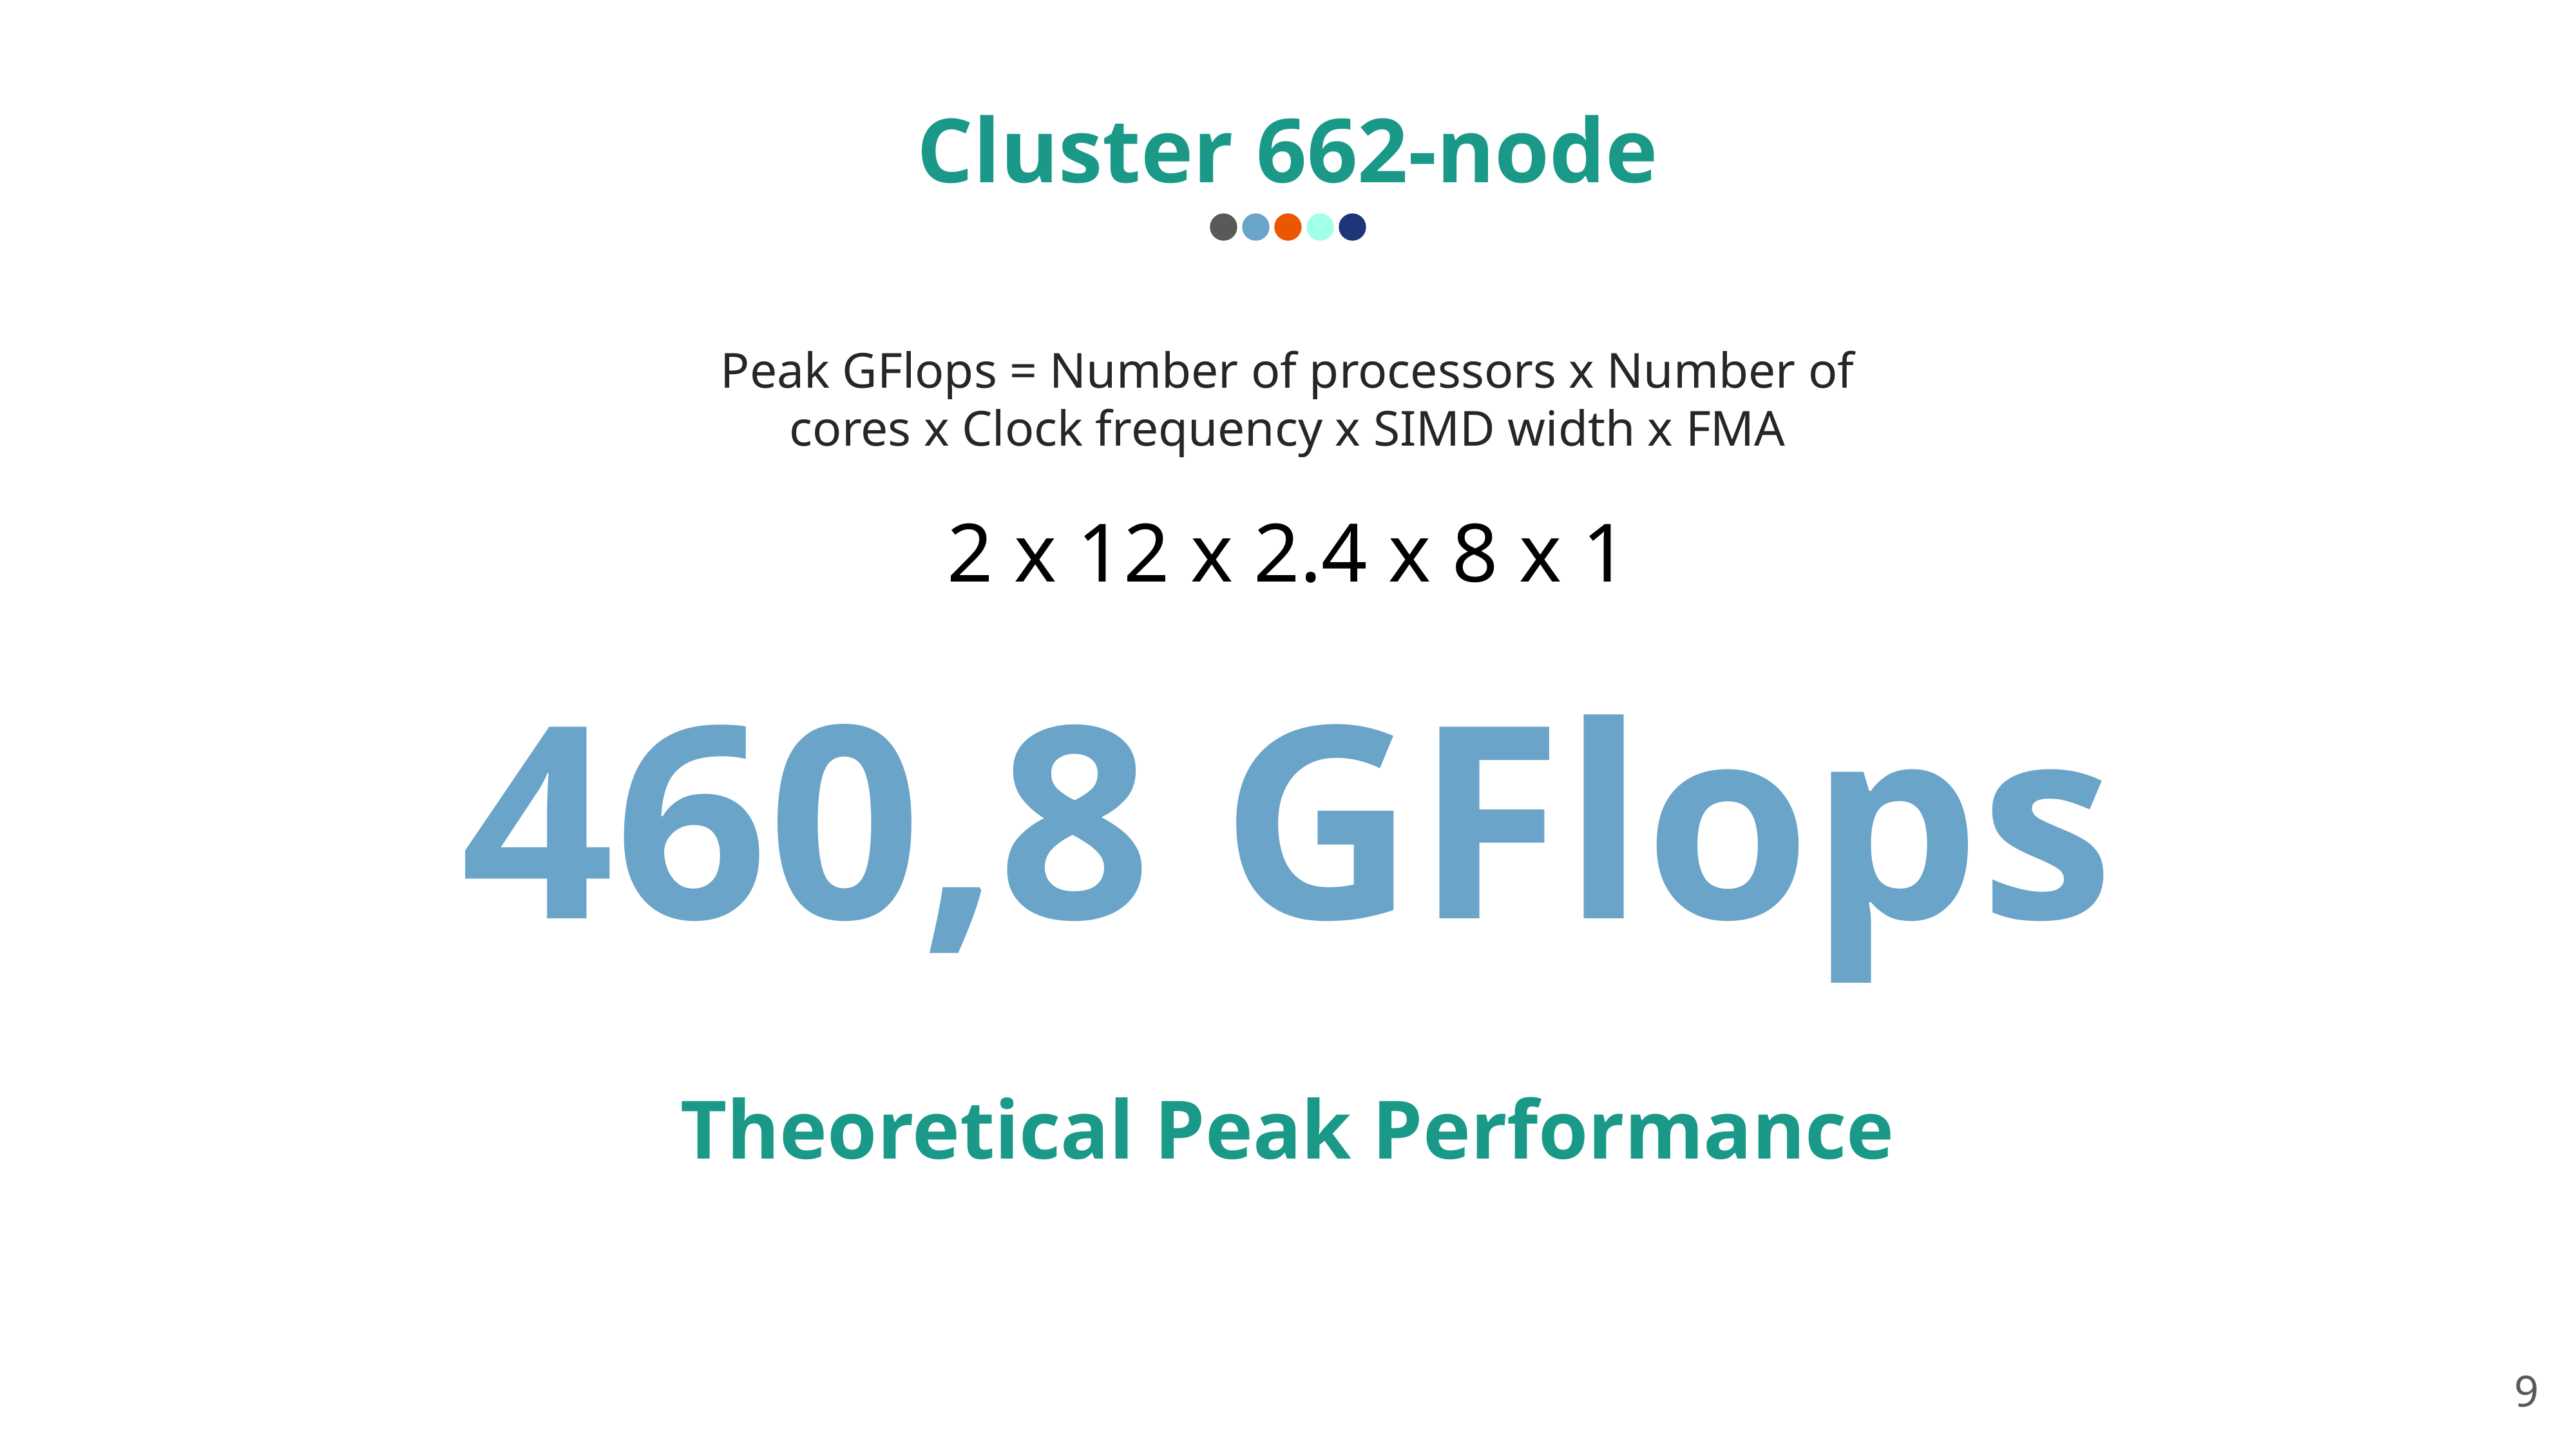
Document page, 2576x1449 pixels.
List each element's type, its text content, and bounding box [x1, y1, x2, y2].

text_box 2 x 12 x 2.4 x 8 x 1 [517, 391, 2059, 653]
text_box Peak GFlops = Number of processors x Number of cores x Clock frequency x SIMD width x FMA [664, 310, 1912, 391]
text_box Cluster 662-node [622, 93, 1954, 202]
text_box 460,8 GFlops [1871, 801, 1927, 889]
text_box 460,8 GFlops [394, 653, 2182, 971]
text_box [1242, 213, 1270, 241]
text_box [1274, 213, 1302, 241]
text_box [1339, 213, 1366, 241]
text_box [1306, 213, 1334, 241]
slide_number <number> [2410, 1338, 2566, 1449]
text_box [1210, 213, 1237, 241]
text_box Theoretical Peak Performance [564, 1068, 2012, 1274]
